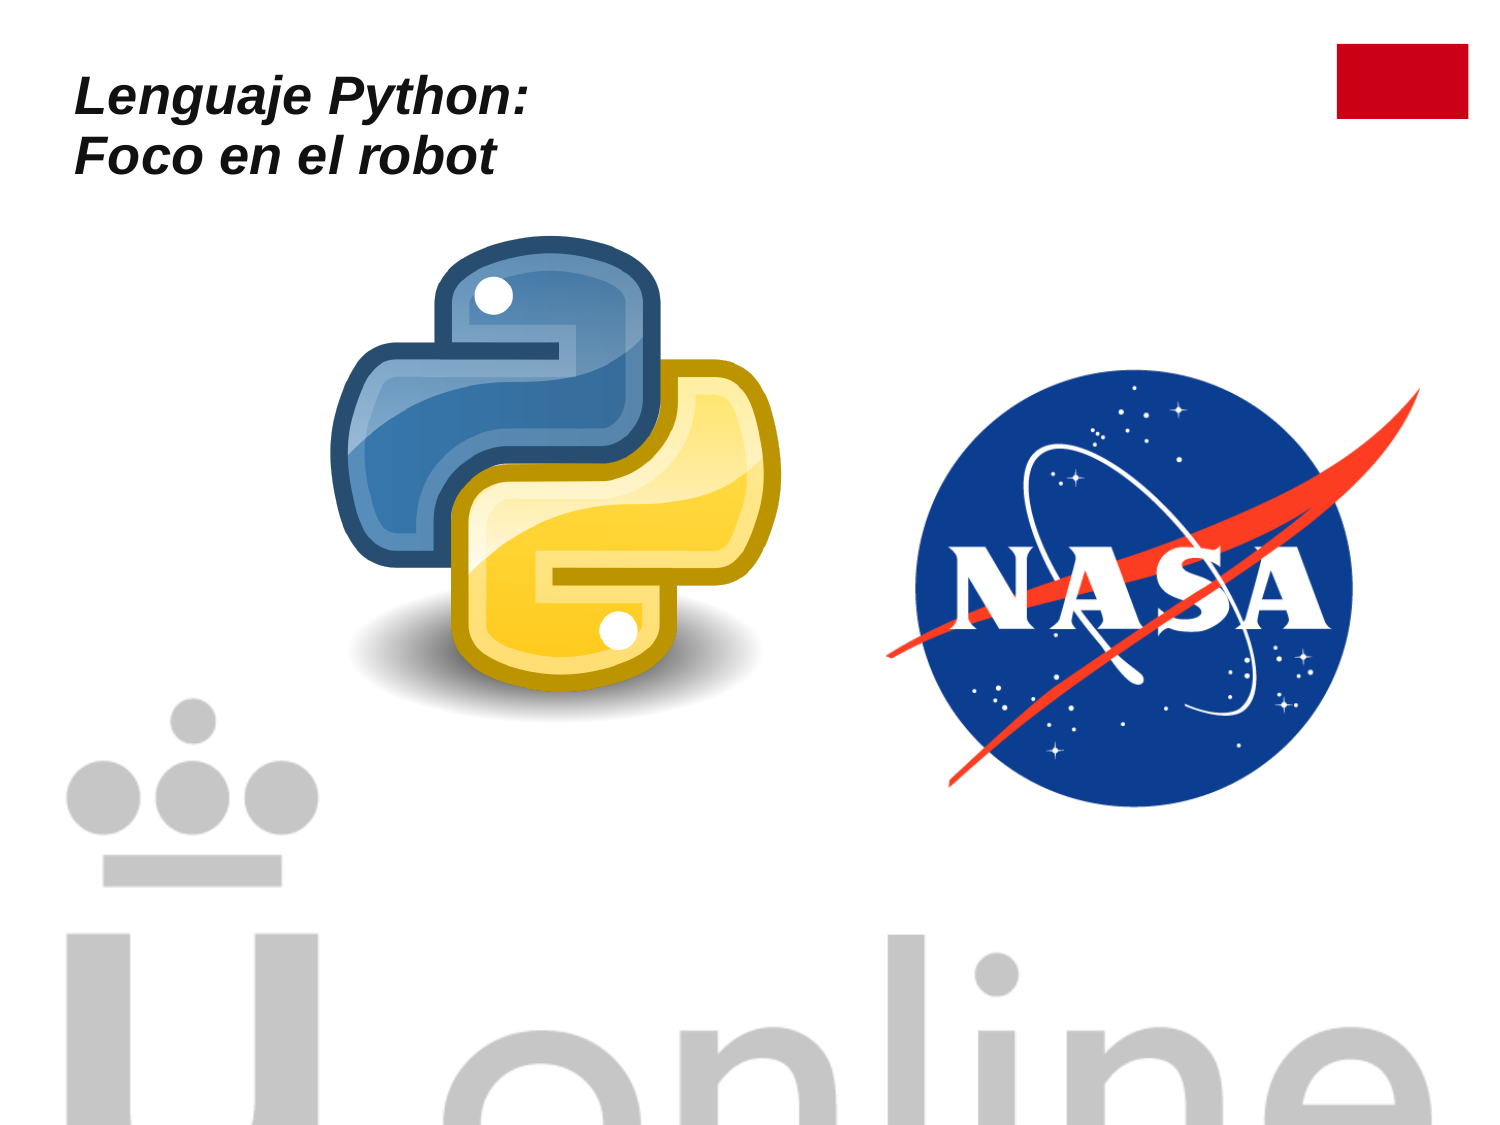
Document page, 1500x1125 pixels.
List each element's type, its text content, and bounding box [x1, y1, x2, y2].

text_box Lenguaje Python: Foco en el robot [60, 57, 616, 211]
picture [54, 224, 1456, 1125]
